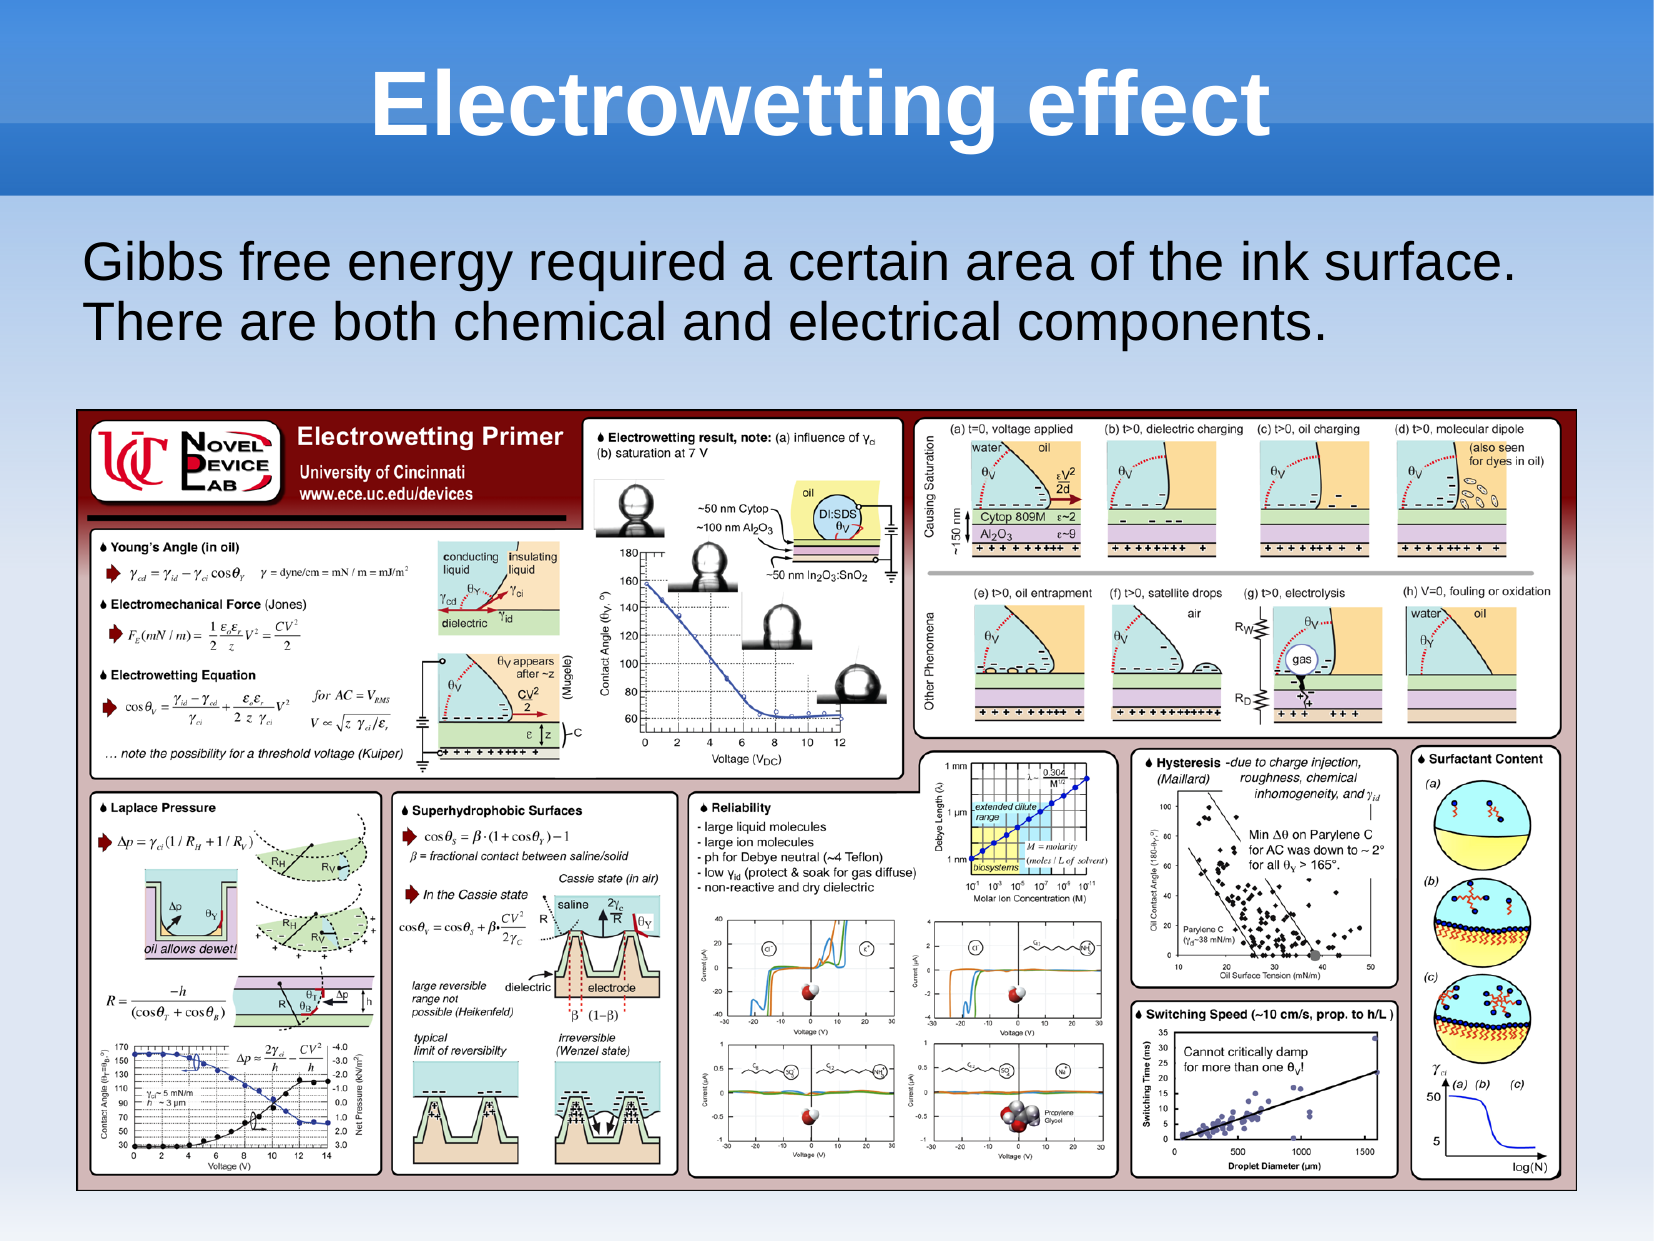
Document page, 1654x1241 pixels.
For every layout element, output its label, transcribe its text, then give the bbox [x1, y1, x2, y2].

list Gibbs free energy required a certain area of the ink surface. There are both chemical and electrical components. [82, 231, 1571, 409]
title Electrowetting effect [76, 7, 1565, 200]
picture [0, 0, 1654, 1241]
